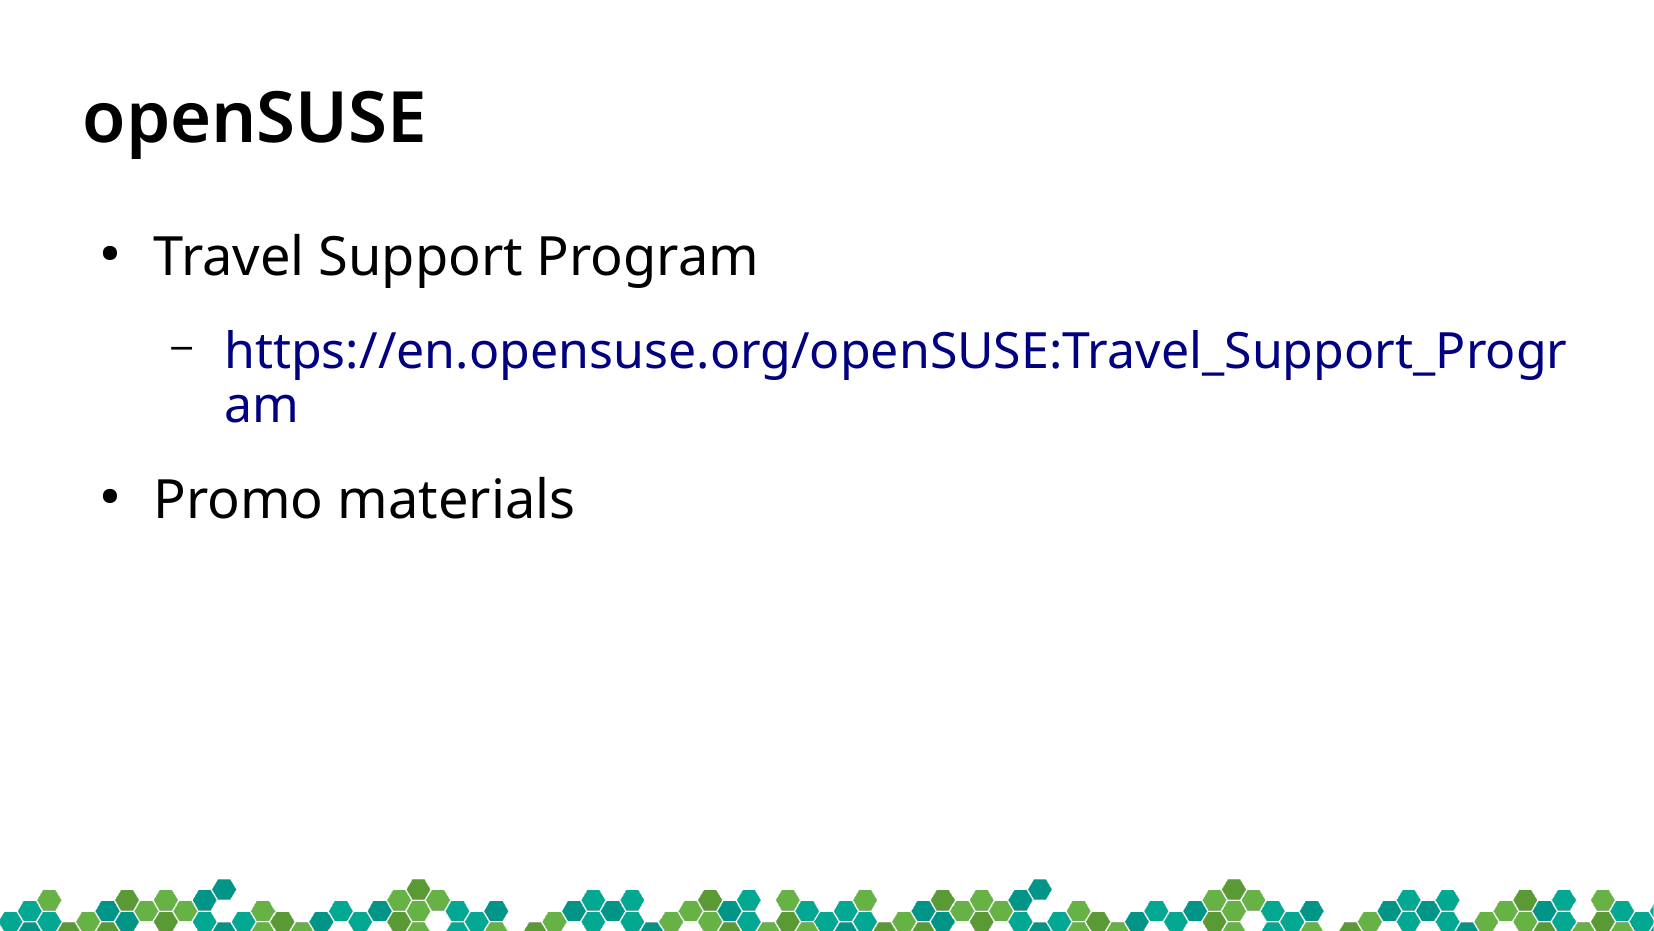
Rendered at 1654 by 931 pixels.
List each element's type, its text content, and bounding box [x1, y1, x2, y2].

list Travel Support Program https://en.opensuse.org/openSUSE:Travel_Support_Program Promo materials [82, 217, 1571, 855]
picture [0, 871, 1654, 931]
title openSUSE [82, 37, 1571, 193]
